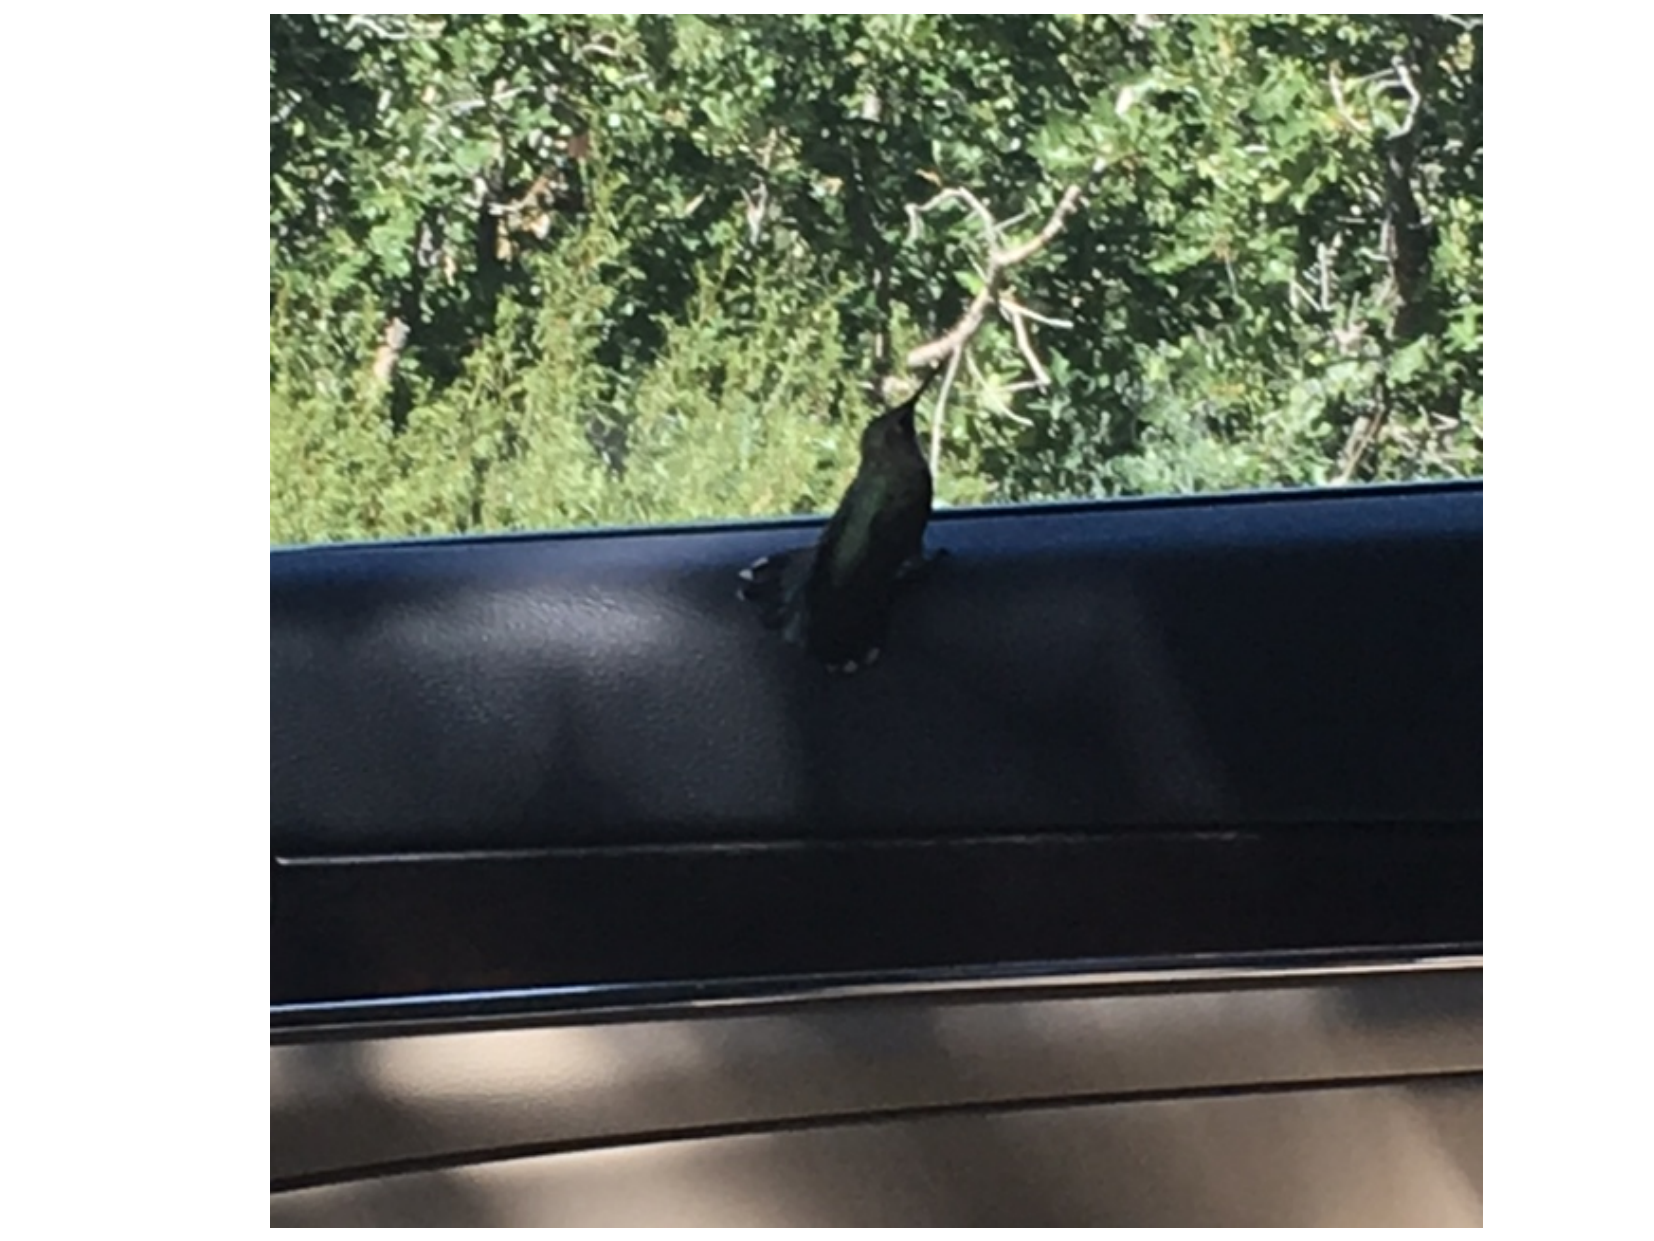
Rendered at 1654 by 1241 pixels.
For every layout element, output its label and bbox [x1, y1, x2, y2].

picture [270, 14, 1483, 1228]
